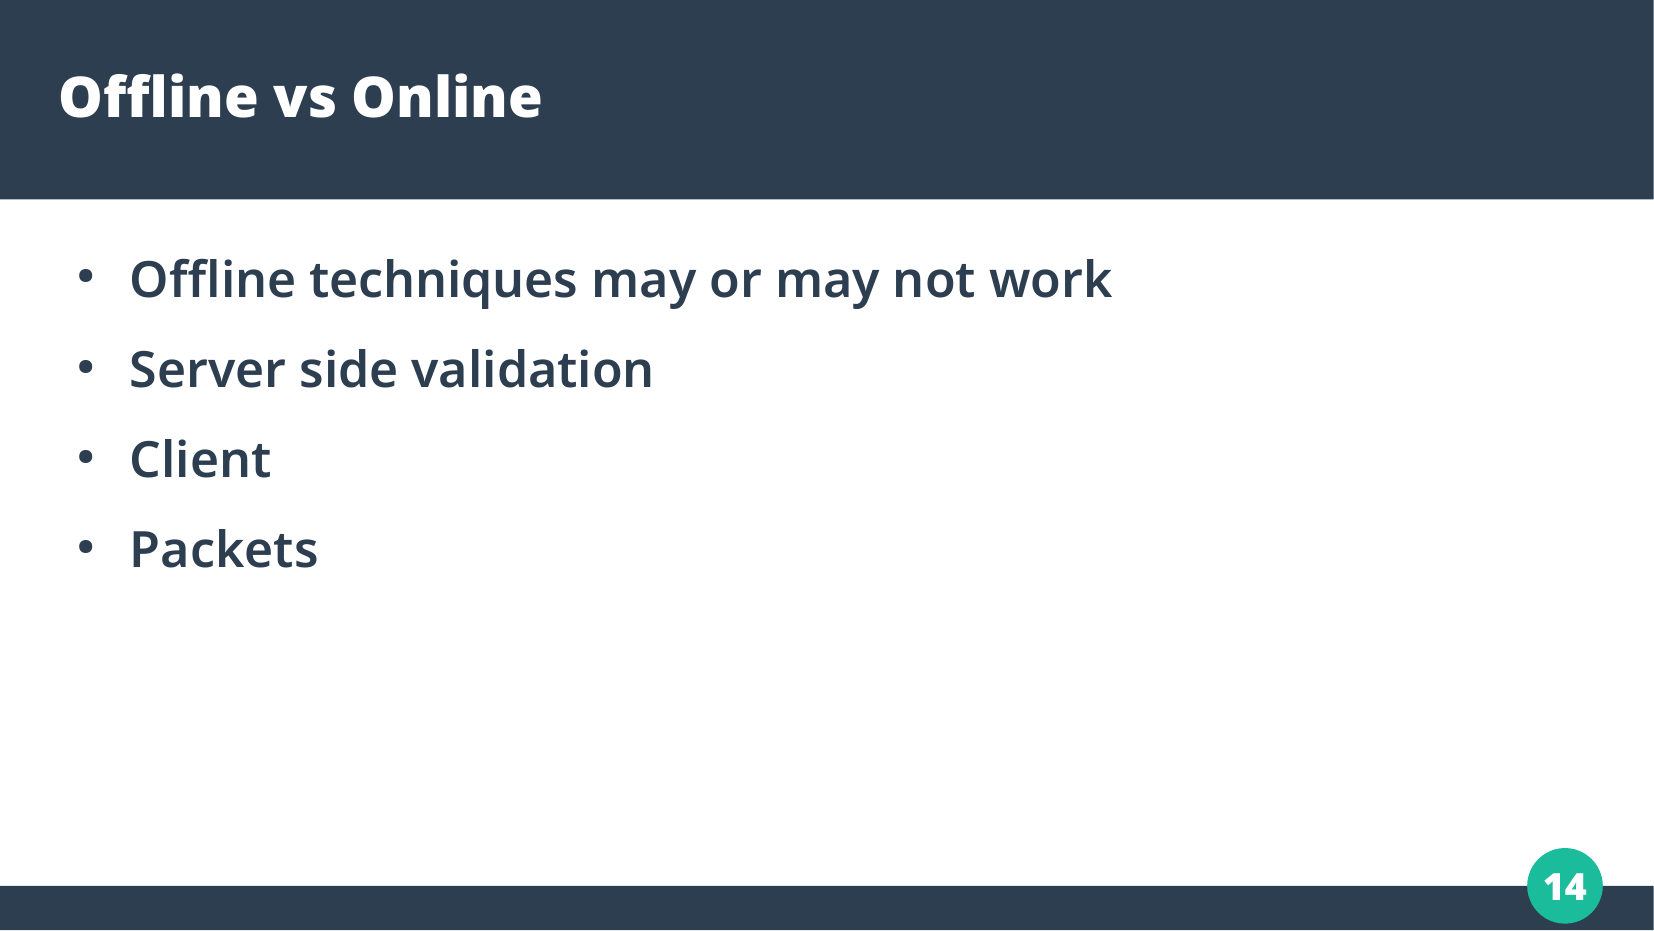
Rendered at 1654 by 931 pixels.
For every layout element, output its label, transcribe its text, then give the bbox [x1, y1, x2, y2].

list Offline techniques may or may not work Server side validation Client Packets [59, 243, 1595, 864]
title Offline vs Online [59, 37, 1595, 155]
